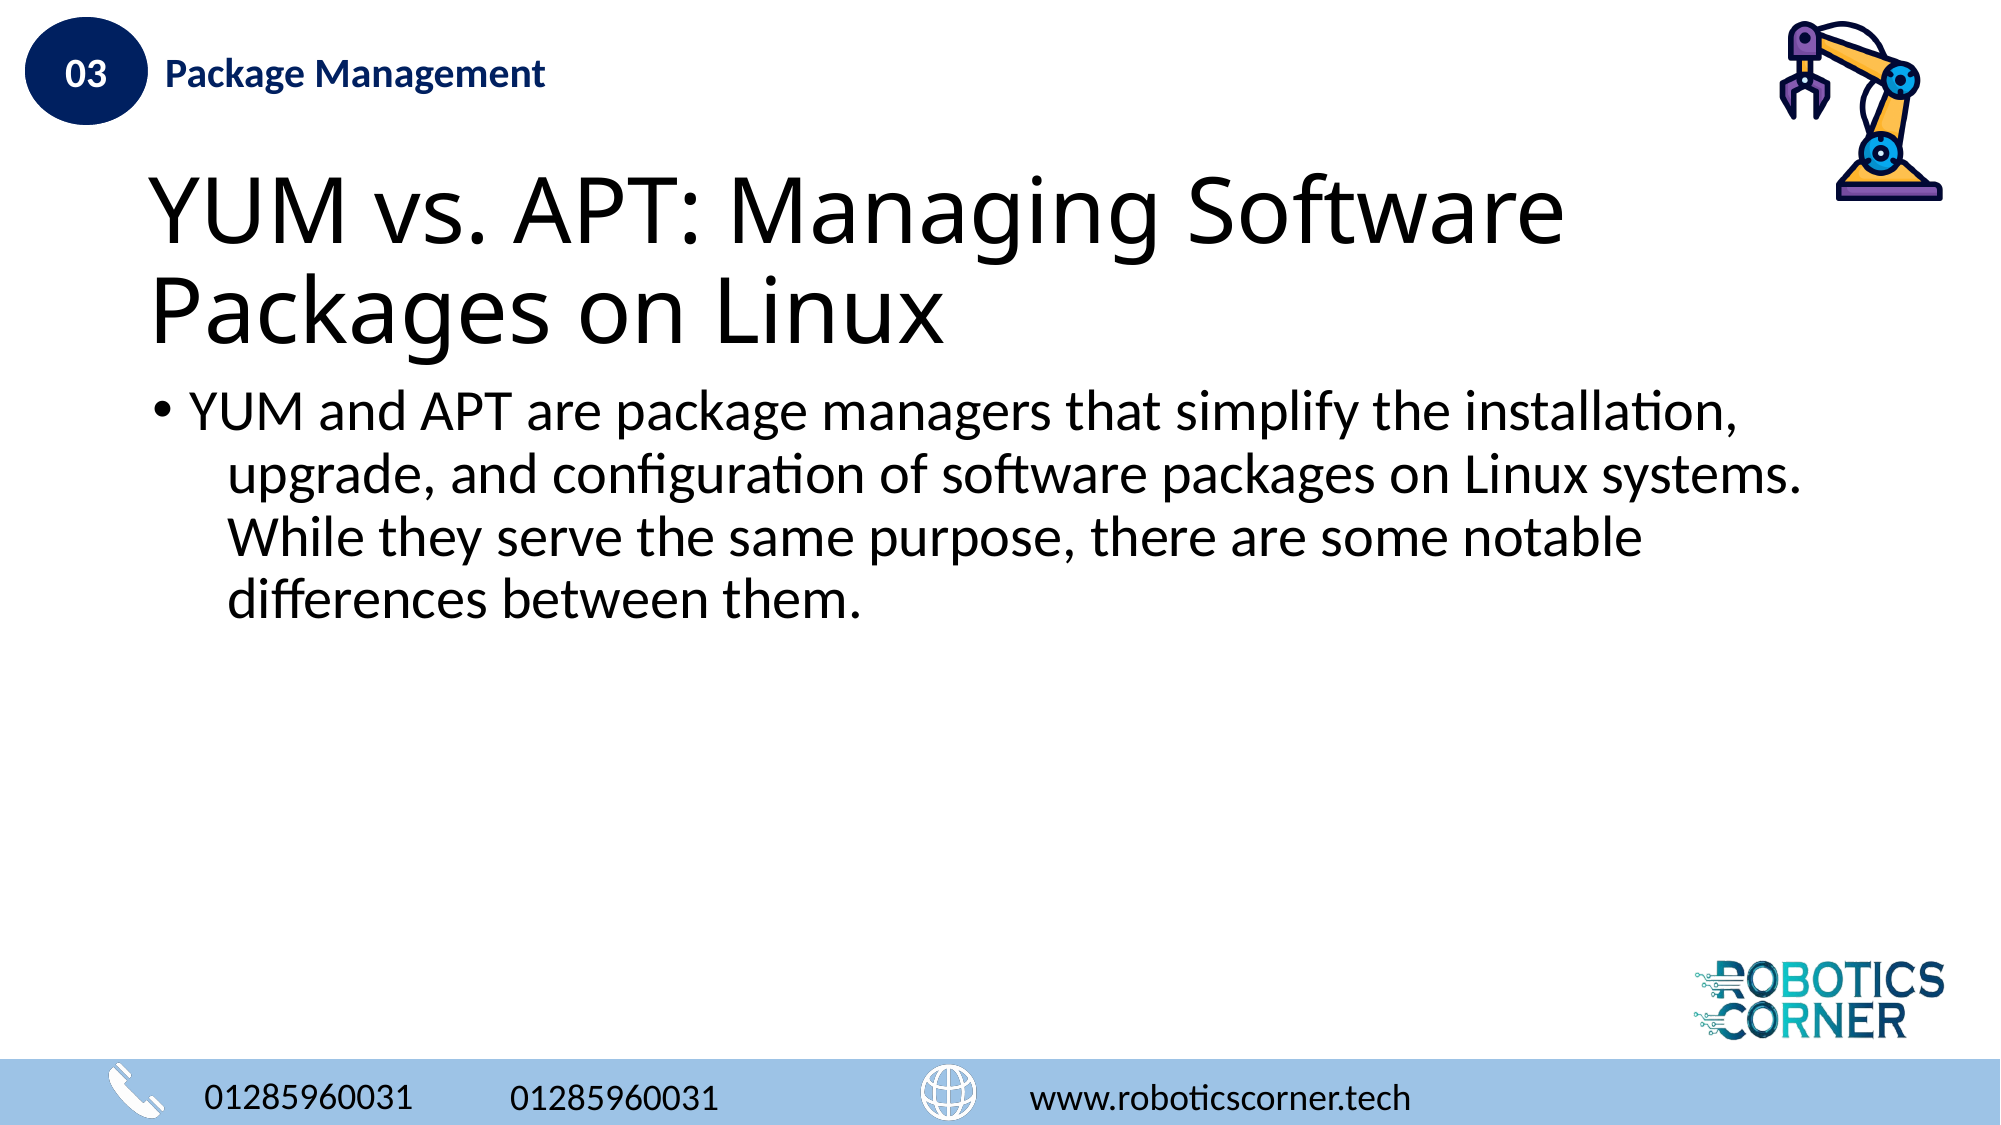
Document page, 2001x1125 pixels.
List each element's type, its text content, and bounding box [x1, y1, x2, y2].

picture [915, 1059, 981, 1125]
text_box 01285960031 [495, 1064, 827, 1125]
text_box 01285960031 [189, 1064, 495, 1125]
text_box 03 [22, 14, 150, 128]
text_box [1953, 1059, 2000, 1125]
text_box Package Management [150, 38, 622, 154]
text_box [981, 1059, 1680, 1125]
title YUM vs. APT: Managing Software Packages on Linux [133, 155, 1859, 373]
picture [1771, 21, 1951, 201]
picture [1680, 859, 1953, 1125]
text_box www.roboticscorner.tech [1014, 1065, 1546, 1125]
picture [103, 1057, 170, 1124]
text_box [0, 1059, 915, 1125]
list YUM and APT are package managers that simplify the installation, upgrade, and configuration of software packages on Linux systems. While they serve the same purpose, there are some notable differences between them. [137, 372, 1863, 1014]
